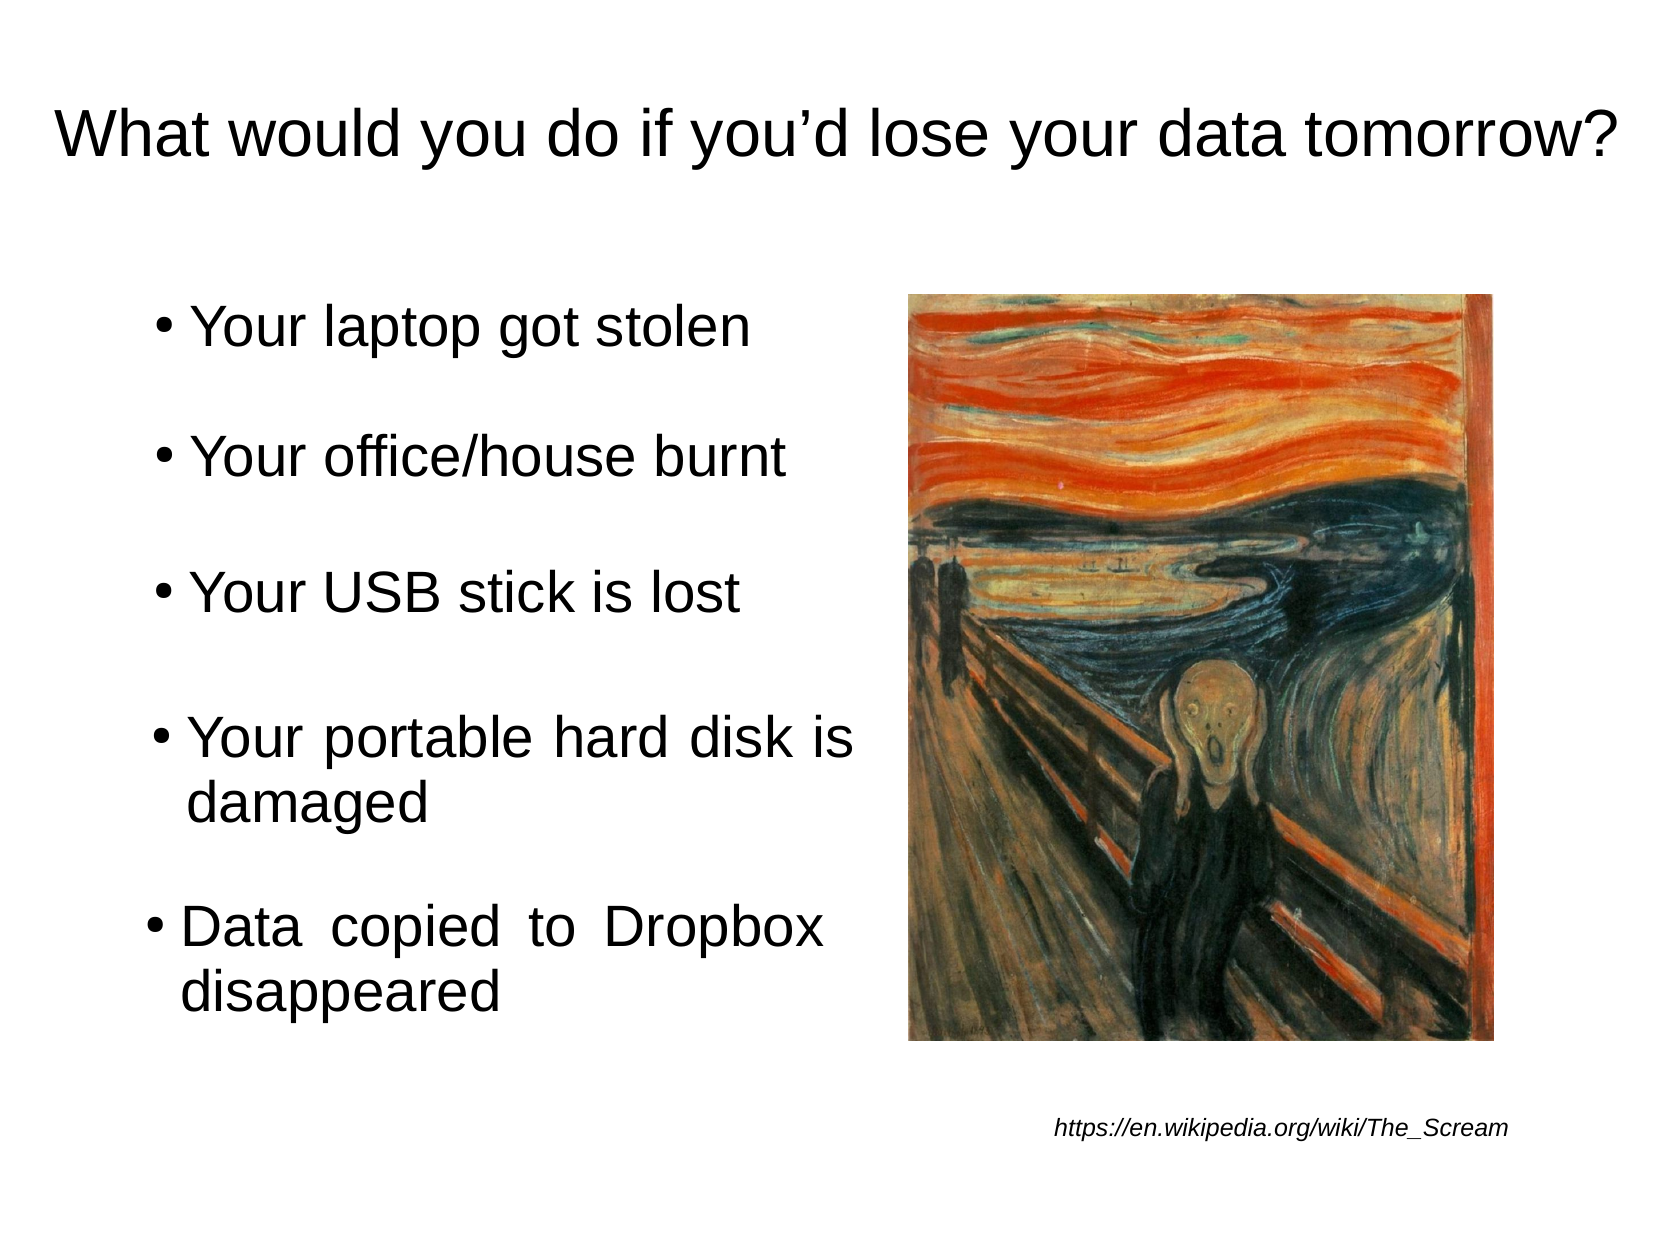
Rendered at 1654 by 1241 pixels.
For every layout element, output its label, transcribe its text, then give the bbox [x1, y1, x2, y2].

title Your USB stick is lost [68, 517, 827, 667]
text_box https://en.wikipedia.org/wiki/The_Scream [1034, 1111, 1530, 1144]
title Your laptop got stolen [74, 251, 833, 401]
title Your office/house burnt [91, 381, 851, 531]
title Your portable hard disk is damaged [150, 694, 856, 845]
picture [908, 294, 1494, 1041]
title Data copied to Dropbox disappeared [145, 883, 826, 1034]
text_box What would you do if you’d lose your data tomorrow? [40, 88, 1654, 196]
